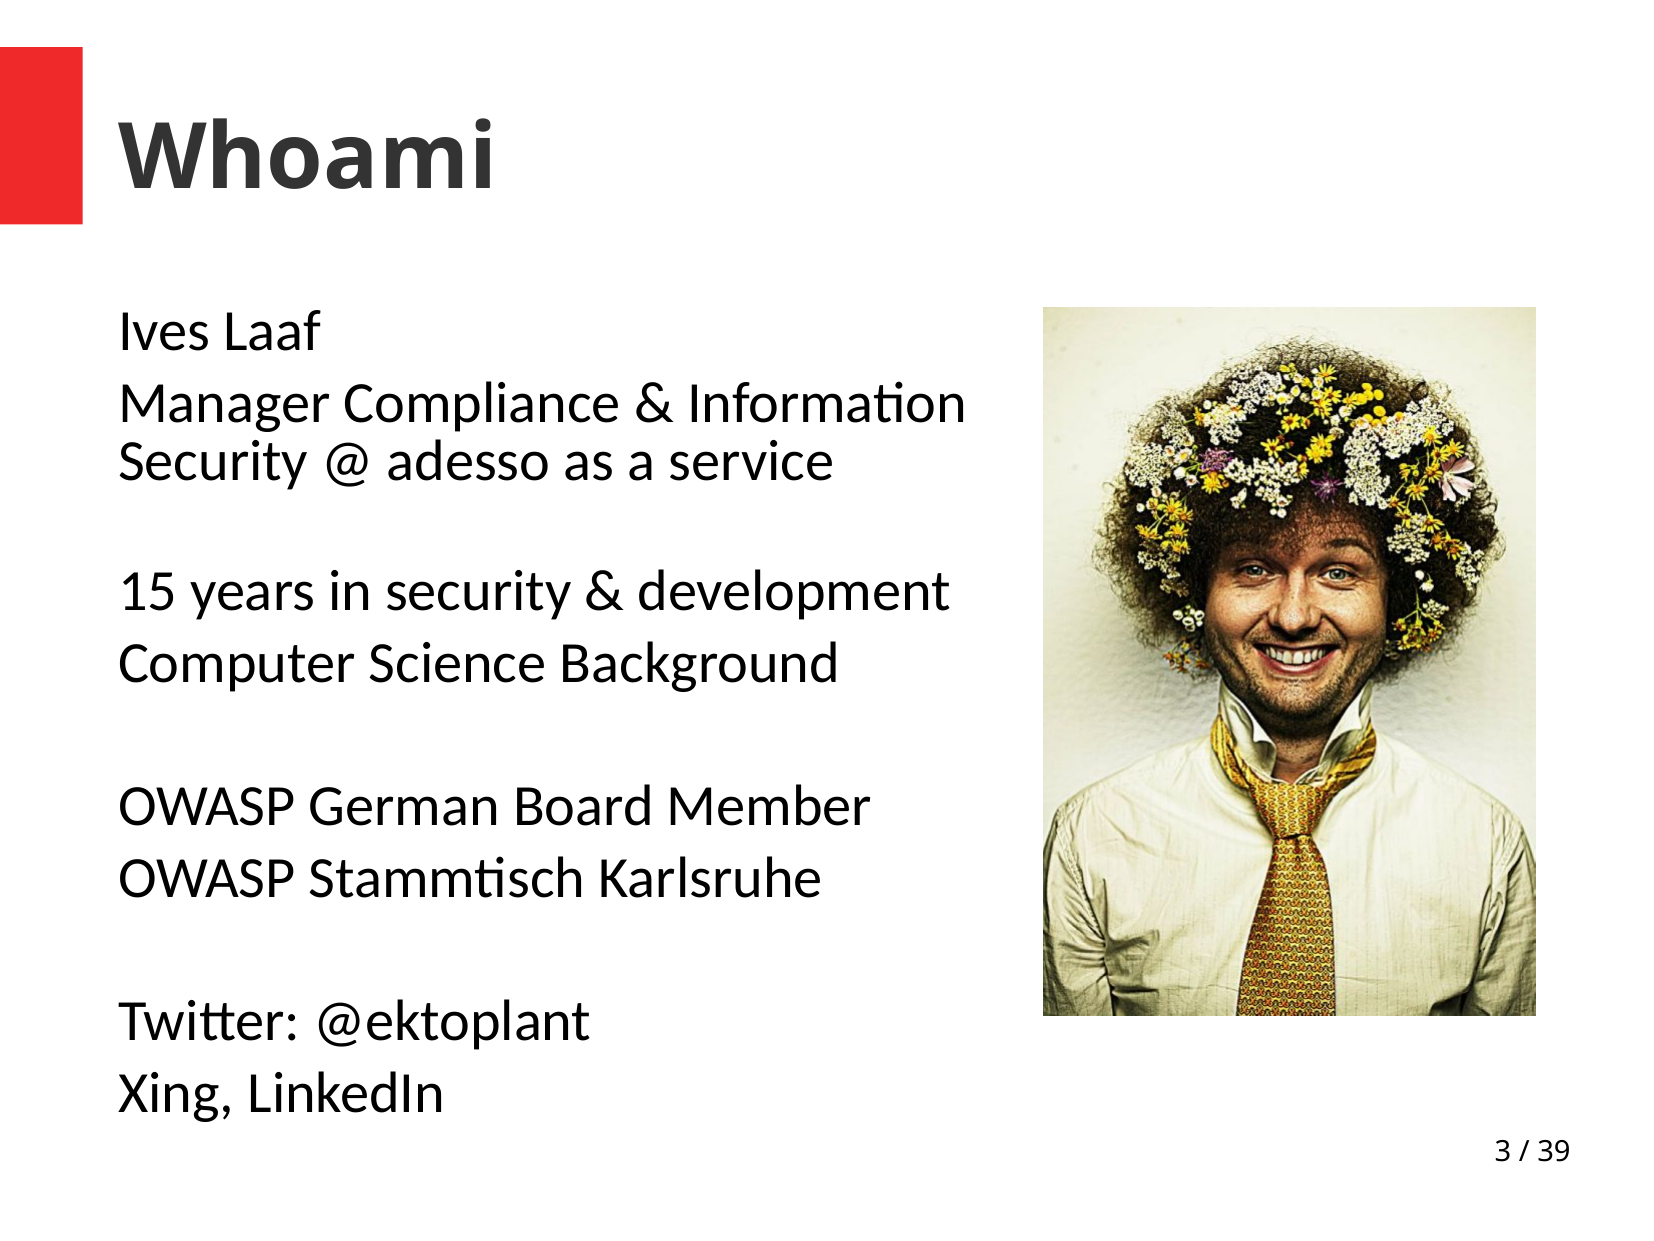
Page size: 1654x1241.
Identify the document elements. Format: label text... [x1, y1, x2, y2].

picture [1043, 307, 1536, 1016]
title Whoami [118, 49, 1571, 257]
list Ives Laaf Manager Compliance & Information Security @ adesso as a service 15 years in security & development Computer Science Background OWASP German Board Member OWASP Stammtisch Karlsruhe Twitter: @ektoplant Xing, LinkedIn [118, 307, 981, 1157]
